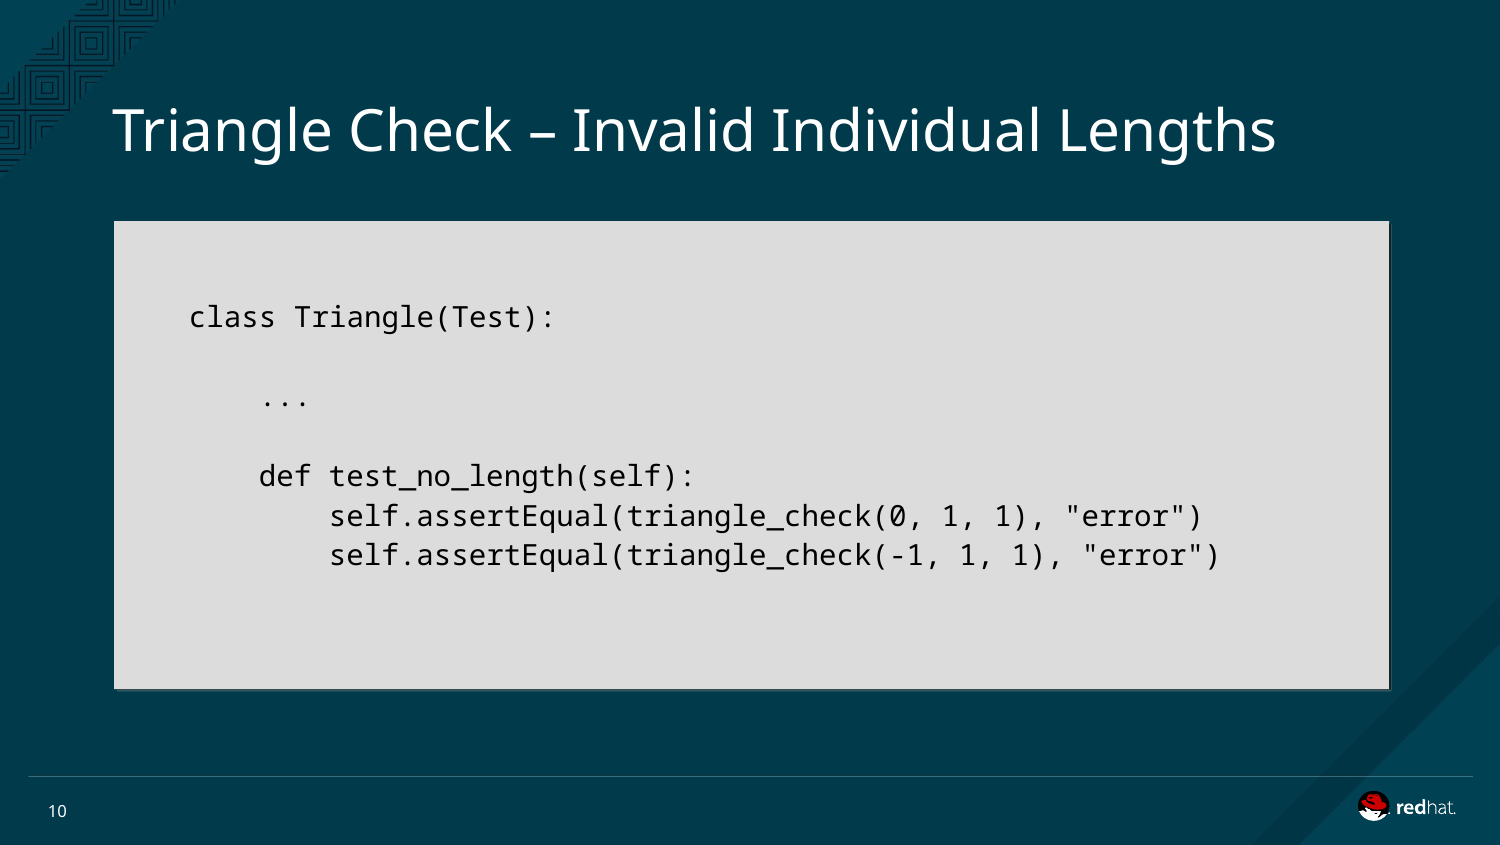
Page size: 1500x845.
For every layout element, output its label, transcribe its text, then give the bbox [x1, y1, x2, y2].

title Triangle Check – Invalid Individual Lengths [112, 0, 1388, 169]
text_box class Triangle(Test): ... def test_no_length(self): self.assertEqual(triangle_check(0, 1, 1), "error") self.assertEqual(triangle_check(-1, 1, 1), "error") [114, 221, 1390, 642]
picture [99, 38, 103, 49]
